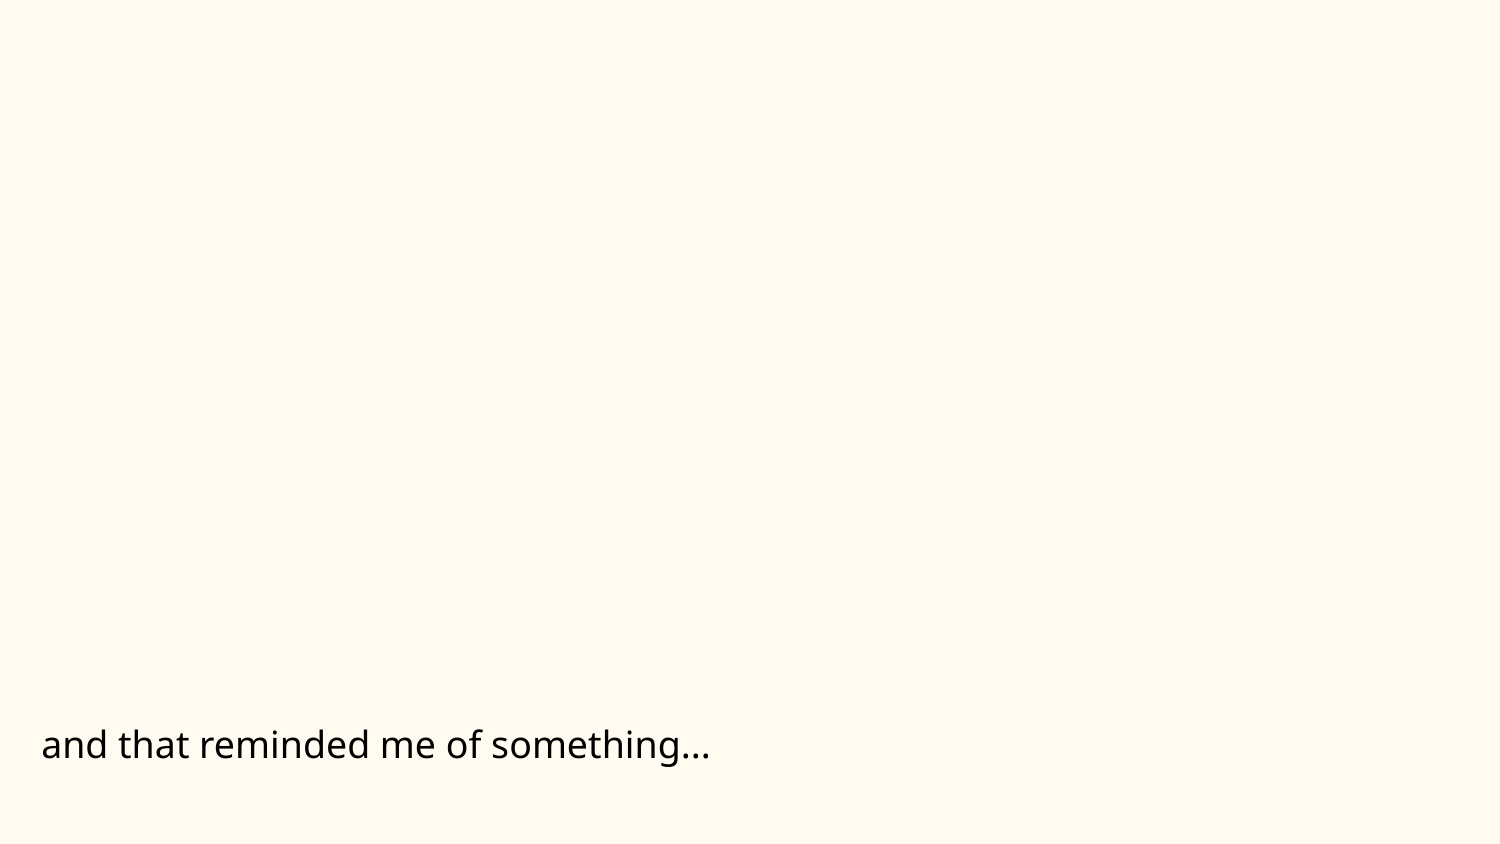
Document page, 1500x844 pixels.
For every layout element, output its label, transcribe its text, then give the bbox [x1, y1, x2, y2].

list and that reminded me of something... [26, 694, 1011, 794]
